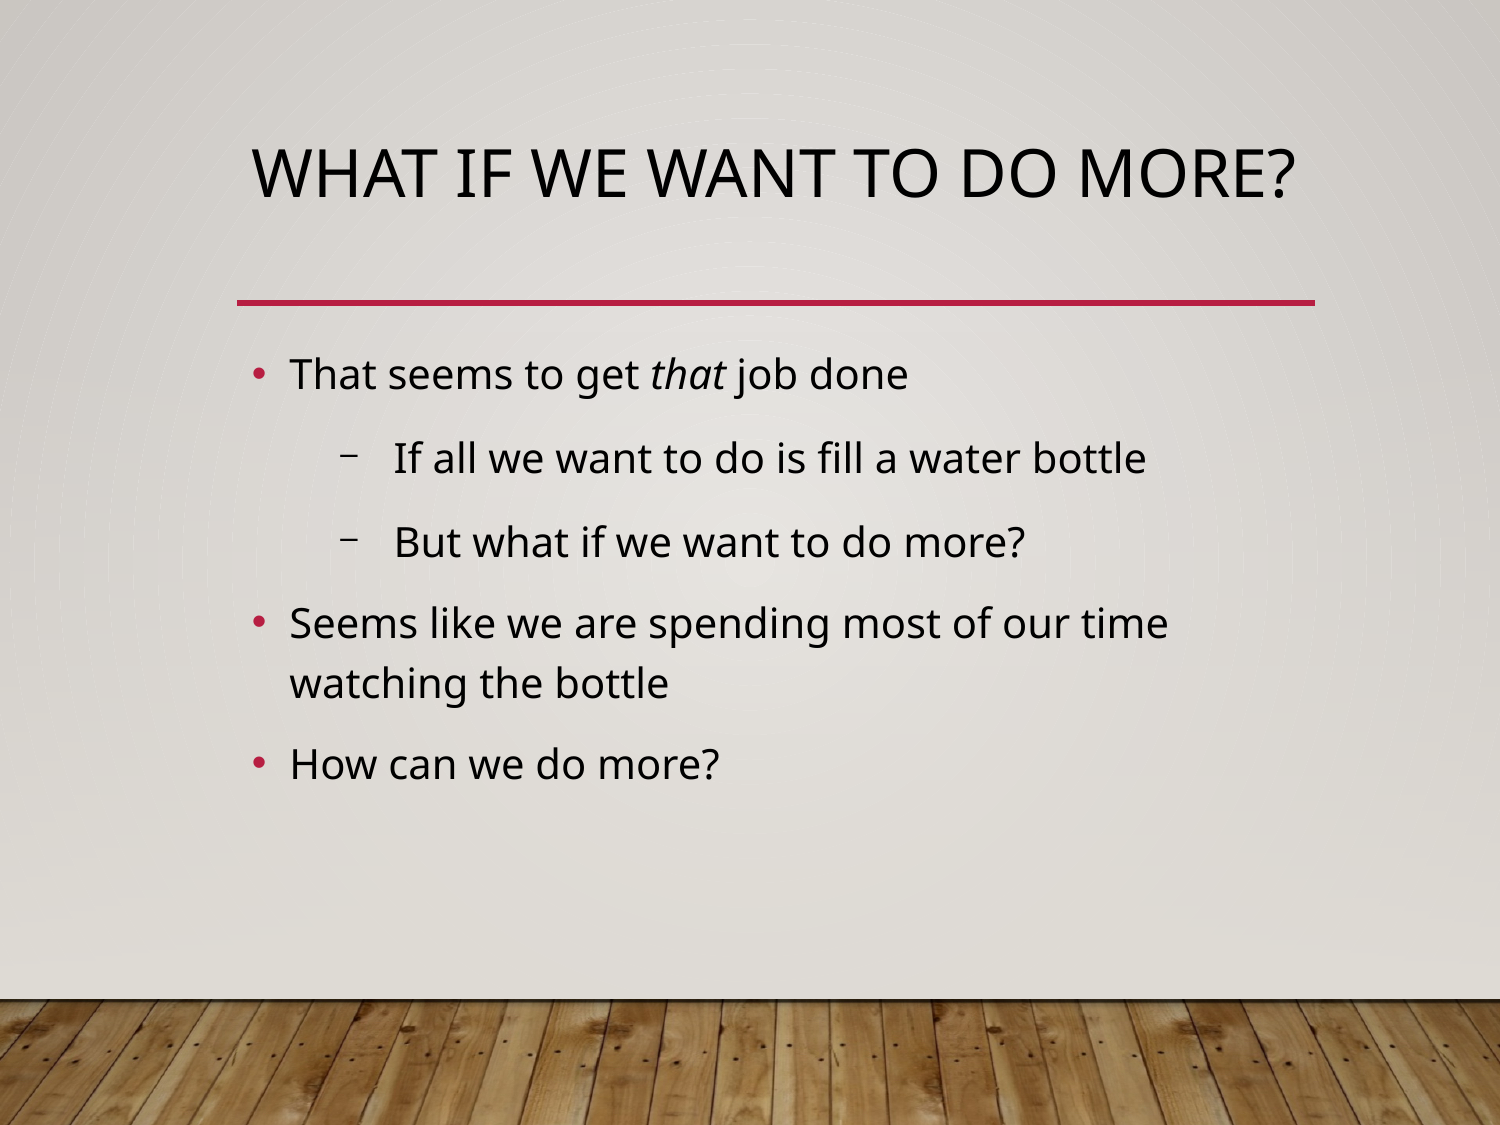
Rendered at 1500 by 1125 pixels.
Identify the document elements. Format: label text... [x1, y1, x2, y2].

picture [0, 999, 1500, 1125]
title What if we Want to do more? [236, 131, 1315, 305]
list That seems to get that job done If all we want to do is fill a water bottle But what if we want to do more? Seems like we are spending most of our time watching the bottle How can we do more? [236, 330, 1315, 897]
